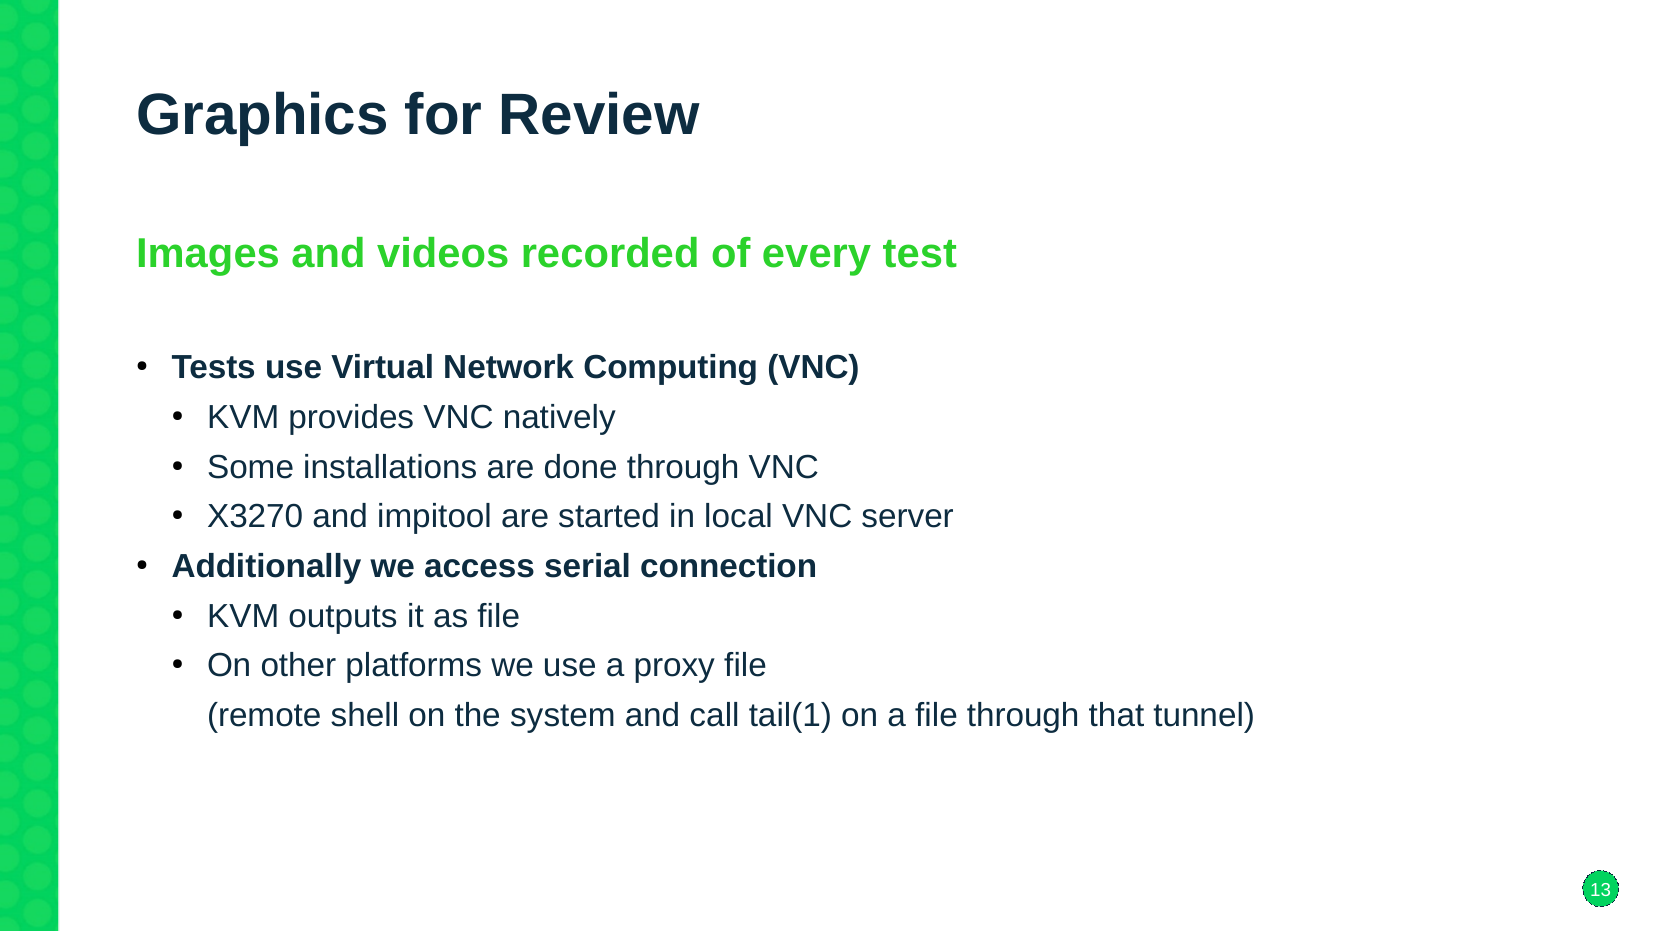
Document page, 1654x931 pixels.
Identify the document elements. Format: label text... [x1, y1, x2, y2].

title Graphics for Review [121, 37, 1531, 193]
list Images and videos recorded of every test Tests use Virtual Network Computing (VNC) KVM provides VNC natively Some installations are done through VNC X3270 and impitool are started in local VNC server Additionally we access serial connection KVM outputs it as file On other platforms we use a proxy file (remote shell on the system and call tail(1) on a file through that tunnel) [121, 217, 1531, 825]
picture [0, 0, 76, 931]
